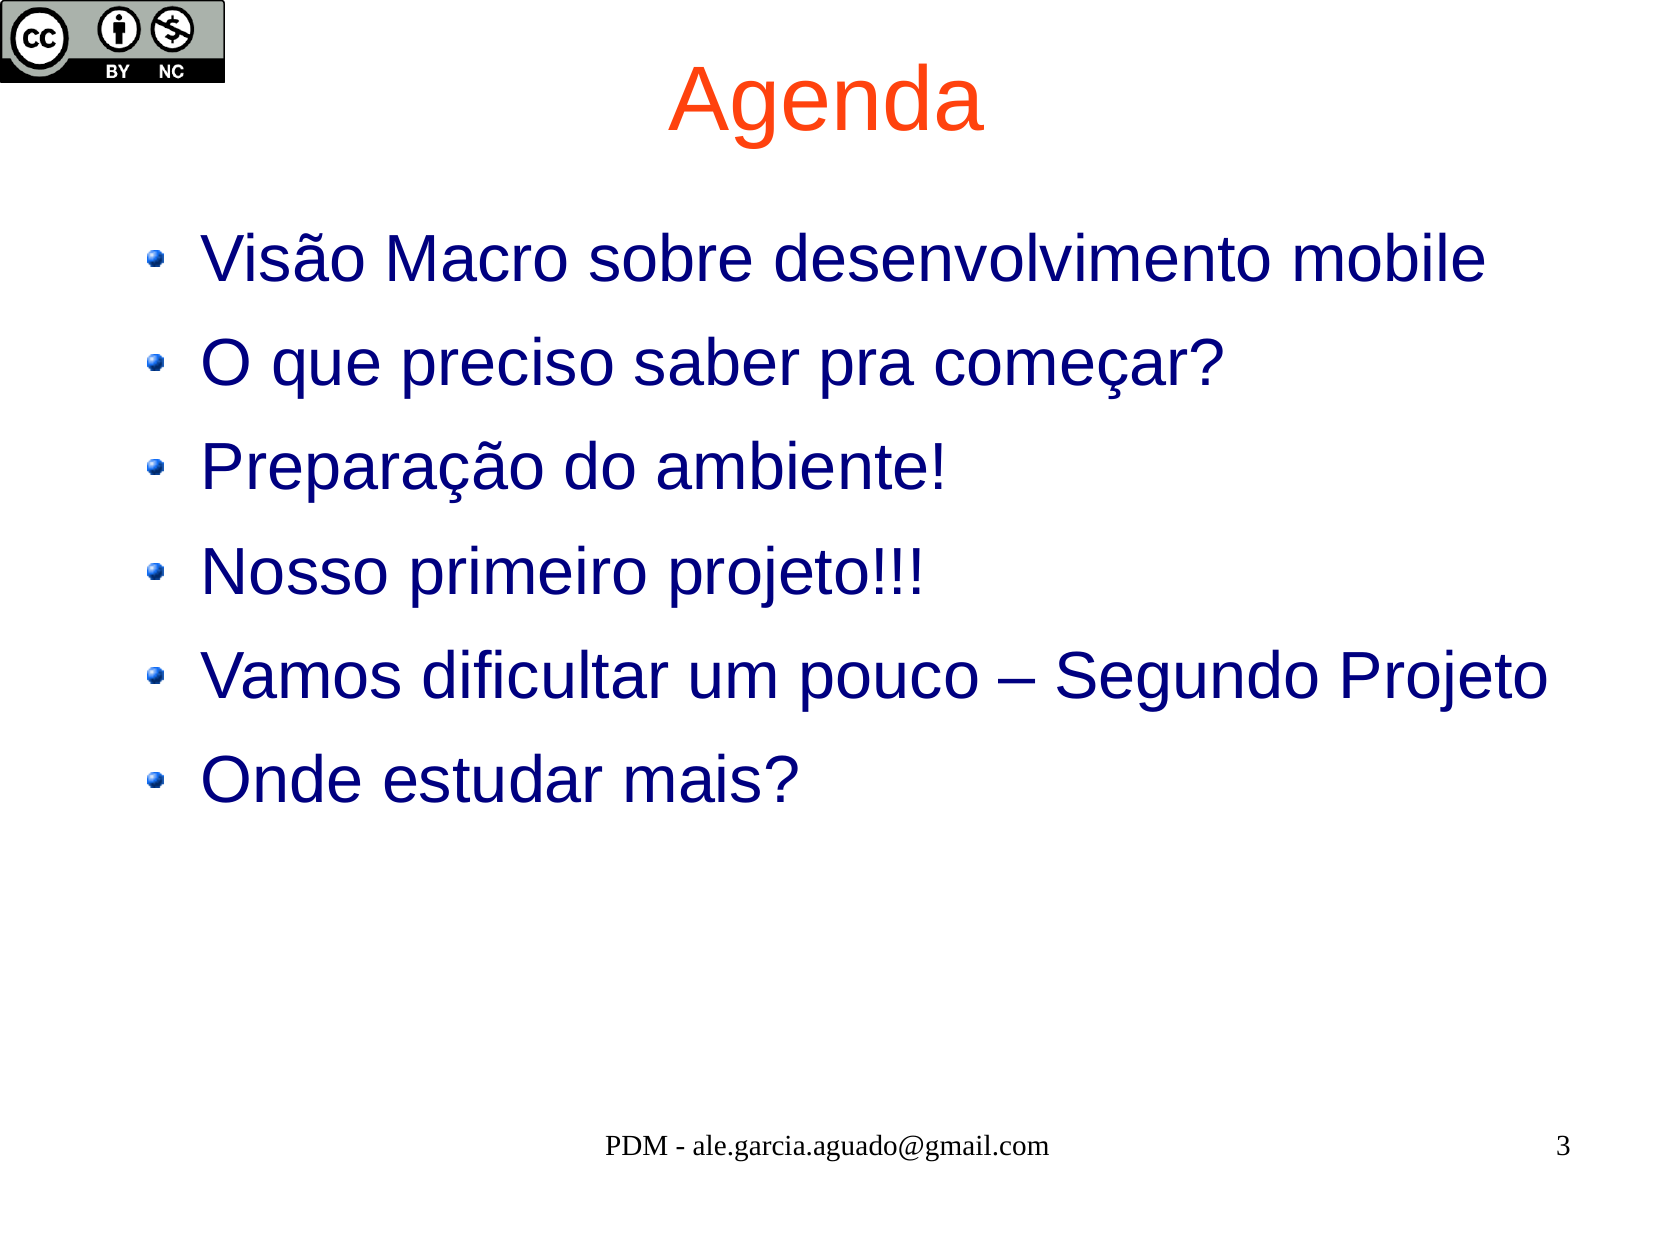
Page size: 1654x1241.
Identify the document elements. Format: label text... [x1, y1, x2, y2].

list Visão Macro sobre desenvolvimento mobile O que preciso saber pra começar? Preparação do ambiente! Nosso primeiro projeto!!! Vamos dificultar um pouco – Segundo Projeto Onde estudar mais? [129, 221, 1601, 1087]
picture [0, 0, 225, 83]
title Agenda [82, 31, 1571, 166]
